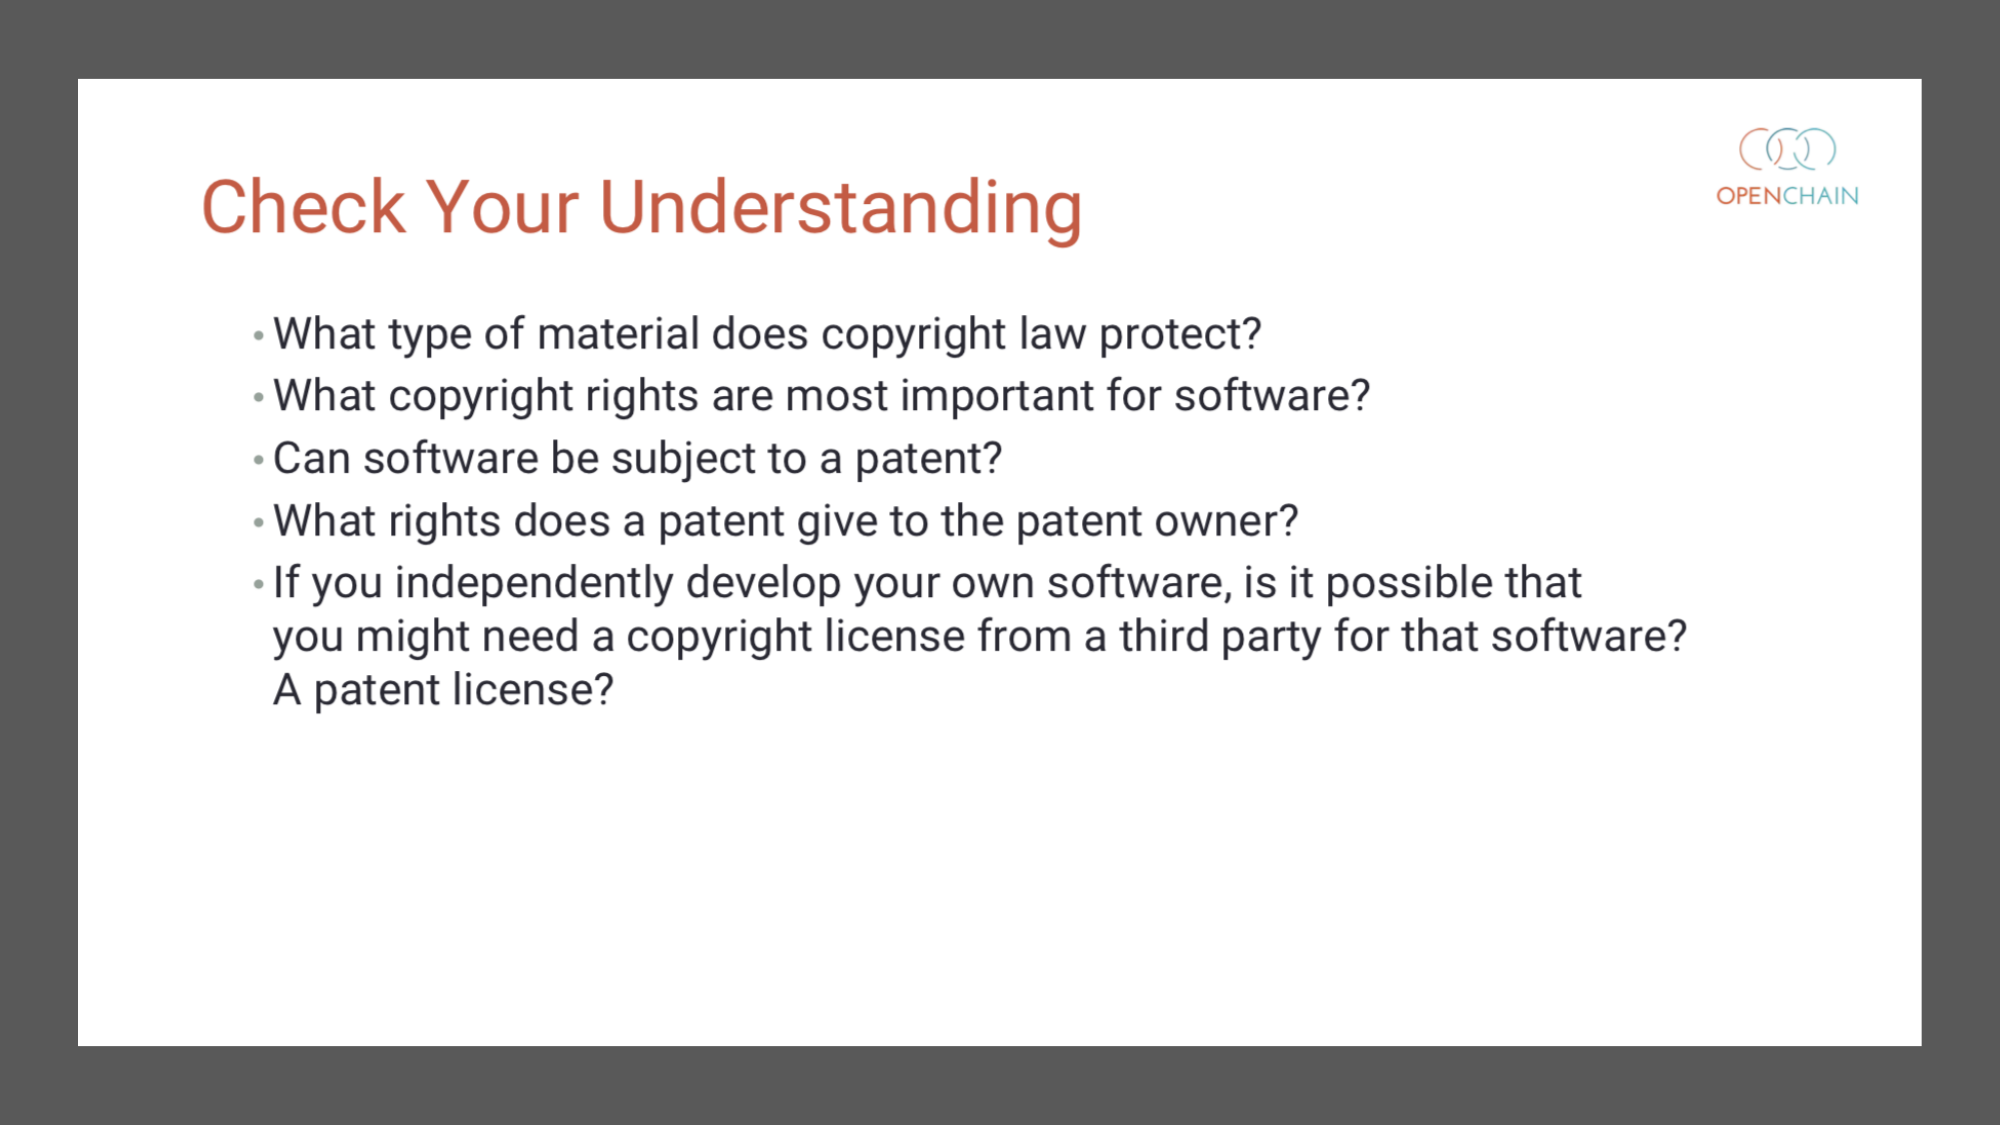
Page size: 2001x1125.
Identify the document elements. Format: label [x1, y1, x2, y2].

picture [105, 118, 1895, 1020]
text_box [0, 0, 2000, 1125]
